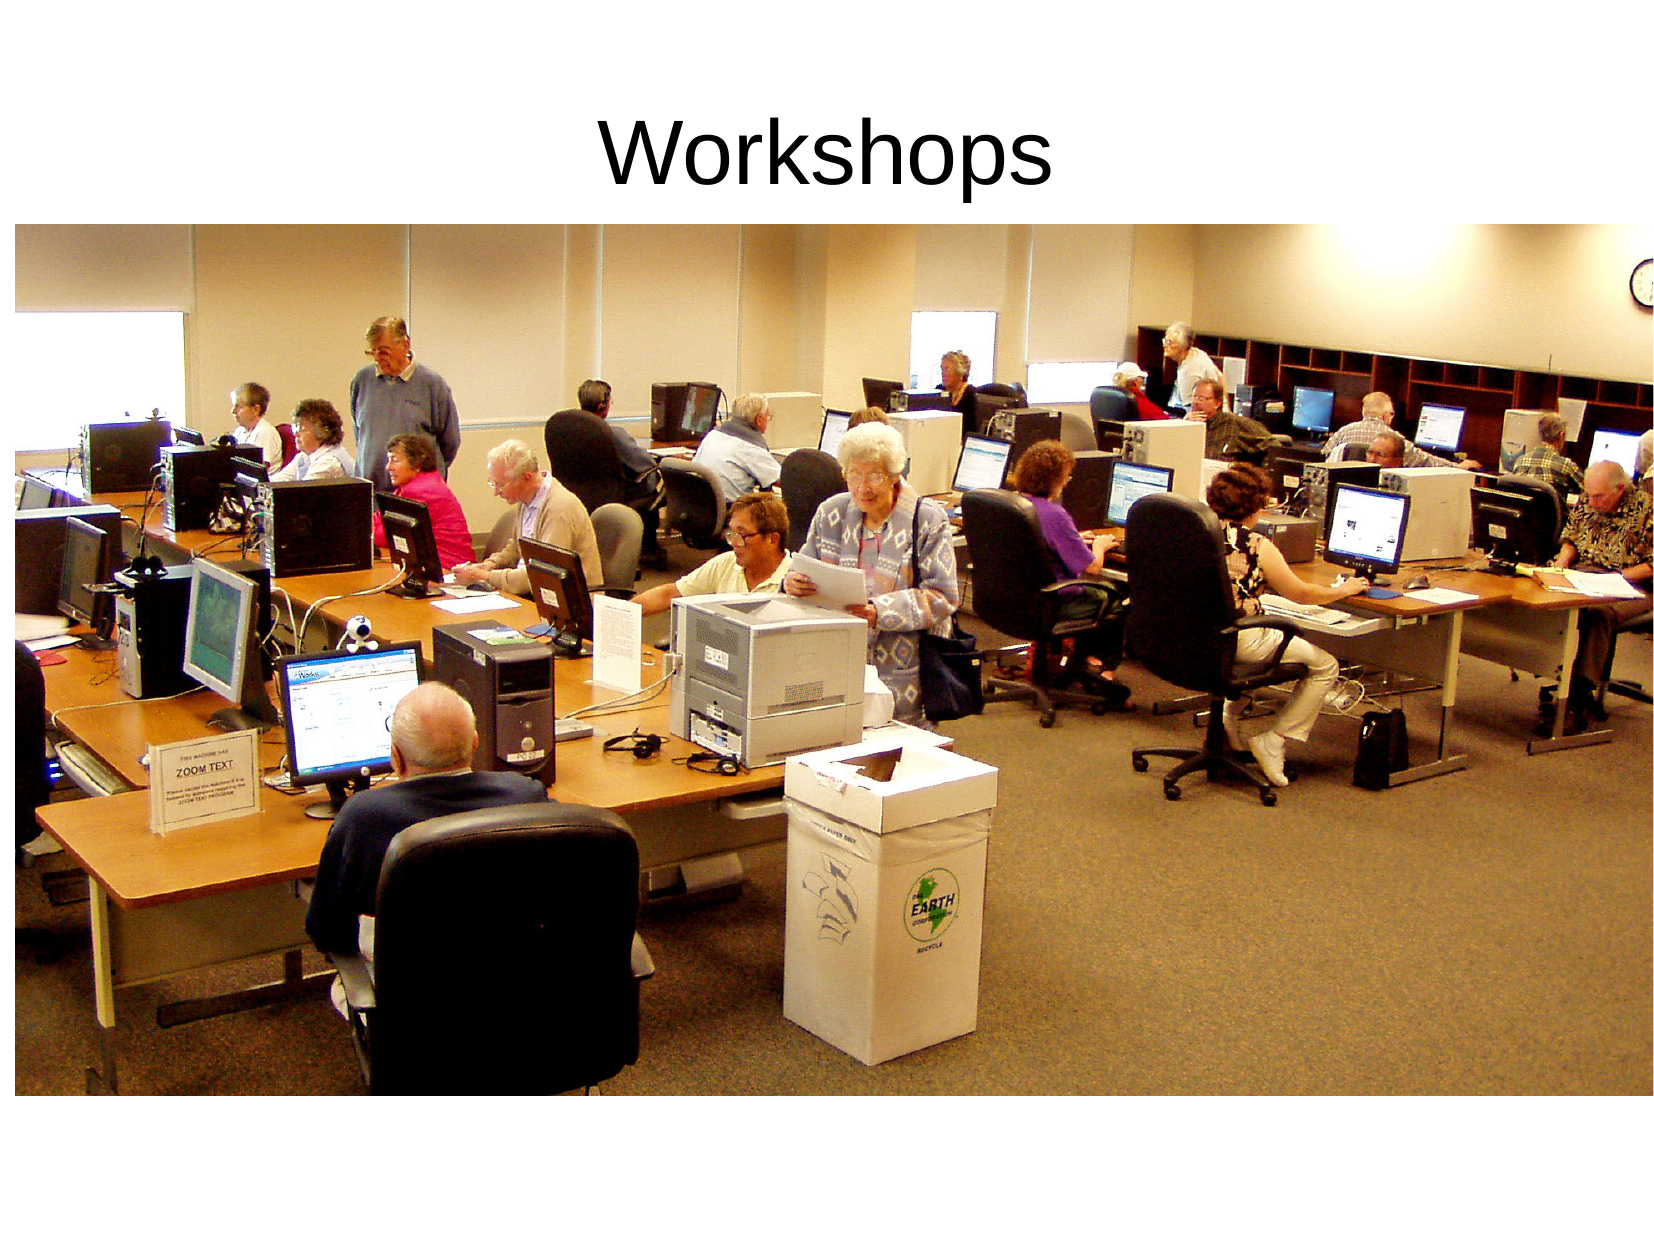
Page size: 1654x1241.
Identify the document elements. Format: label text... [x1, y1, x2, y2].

picture [15, 224, 1654, 1096]
title Workshops [82, 49, 1571, 224]
